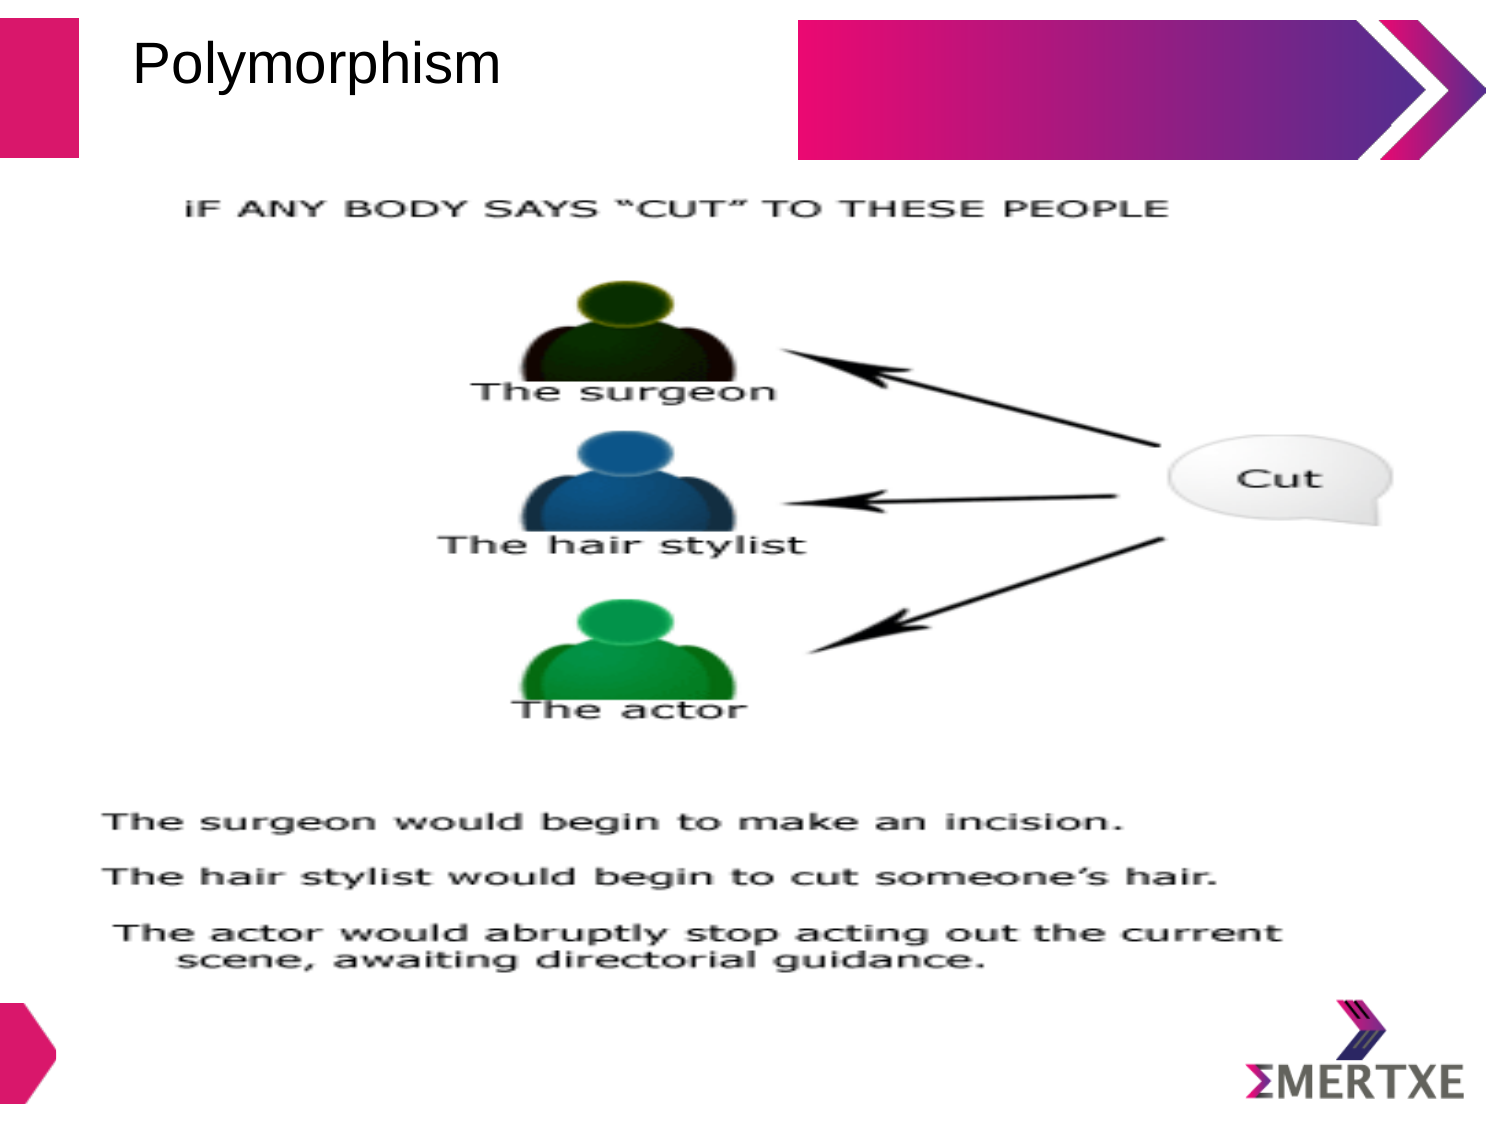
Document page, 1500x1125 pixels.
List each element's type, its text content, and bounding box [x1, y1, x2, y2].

text_box Polymorphism [118, 23, 721, 146]
picture [798, 20, 1486, 160]
picture [1245, 996, 1465, 1099]
picture [11, 188, 1500, 993]
